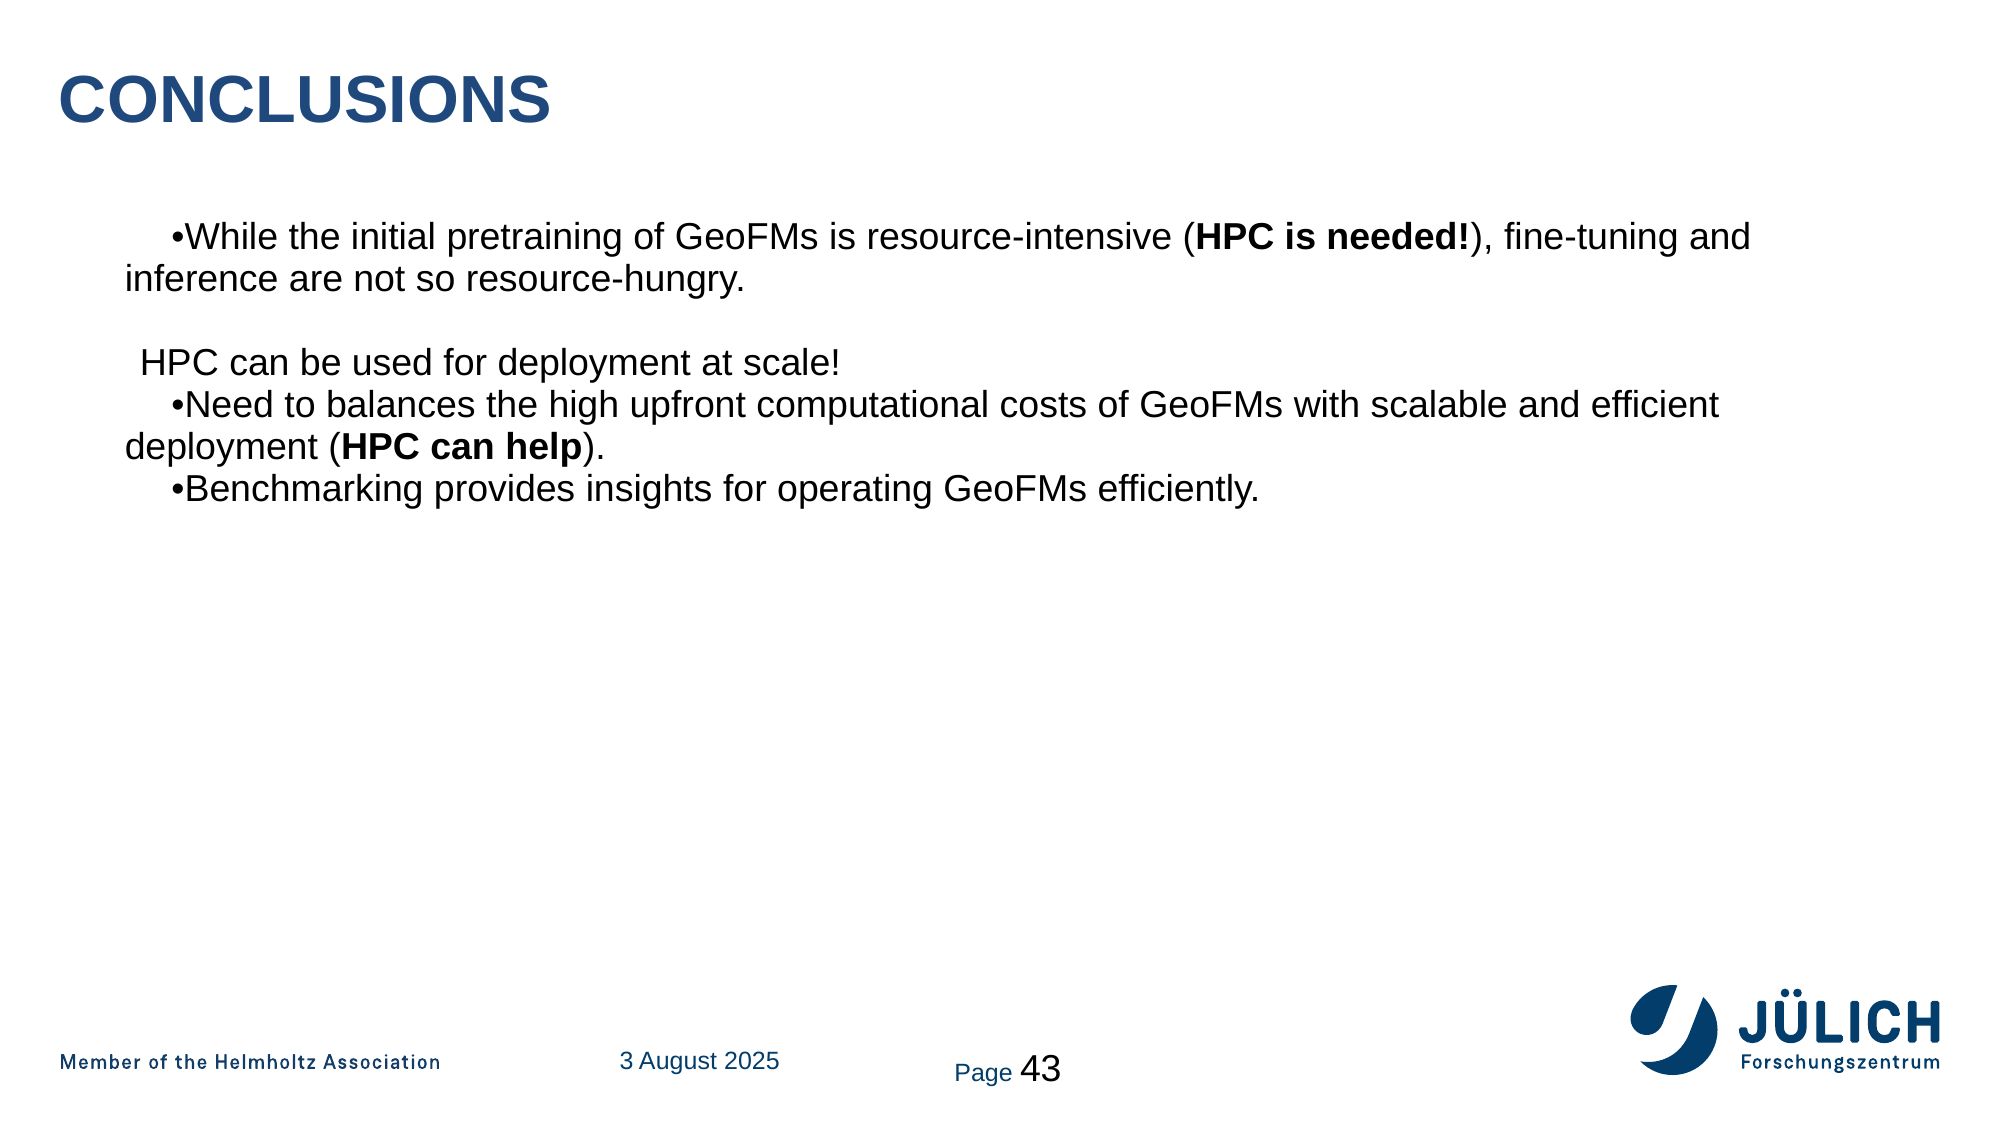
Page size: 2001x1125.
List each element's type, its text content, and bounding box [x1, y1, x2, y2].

title Conclusions [59, 53, 1938, 238]
text_box Page [954, 1047, 1073, 1084]
text_box 3 August 2025 [619, 1047, 911, 1084]
text_box While the initial pretraining of GeoFMs is resource-intensive (HPC is needed!), fine-tuning and inference are not so resource-hungry. HPC can be used for deployment at scale! Need to balances the high upfront computational costs of GeoFMs with scalable and efficient deployment (HPC can help). Benchmarking provides insights for operating GeoFMs efficiently. [59, 208, 1770, 519]
